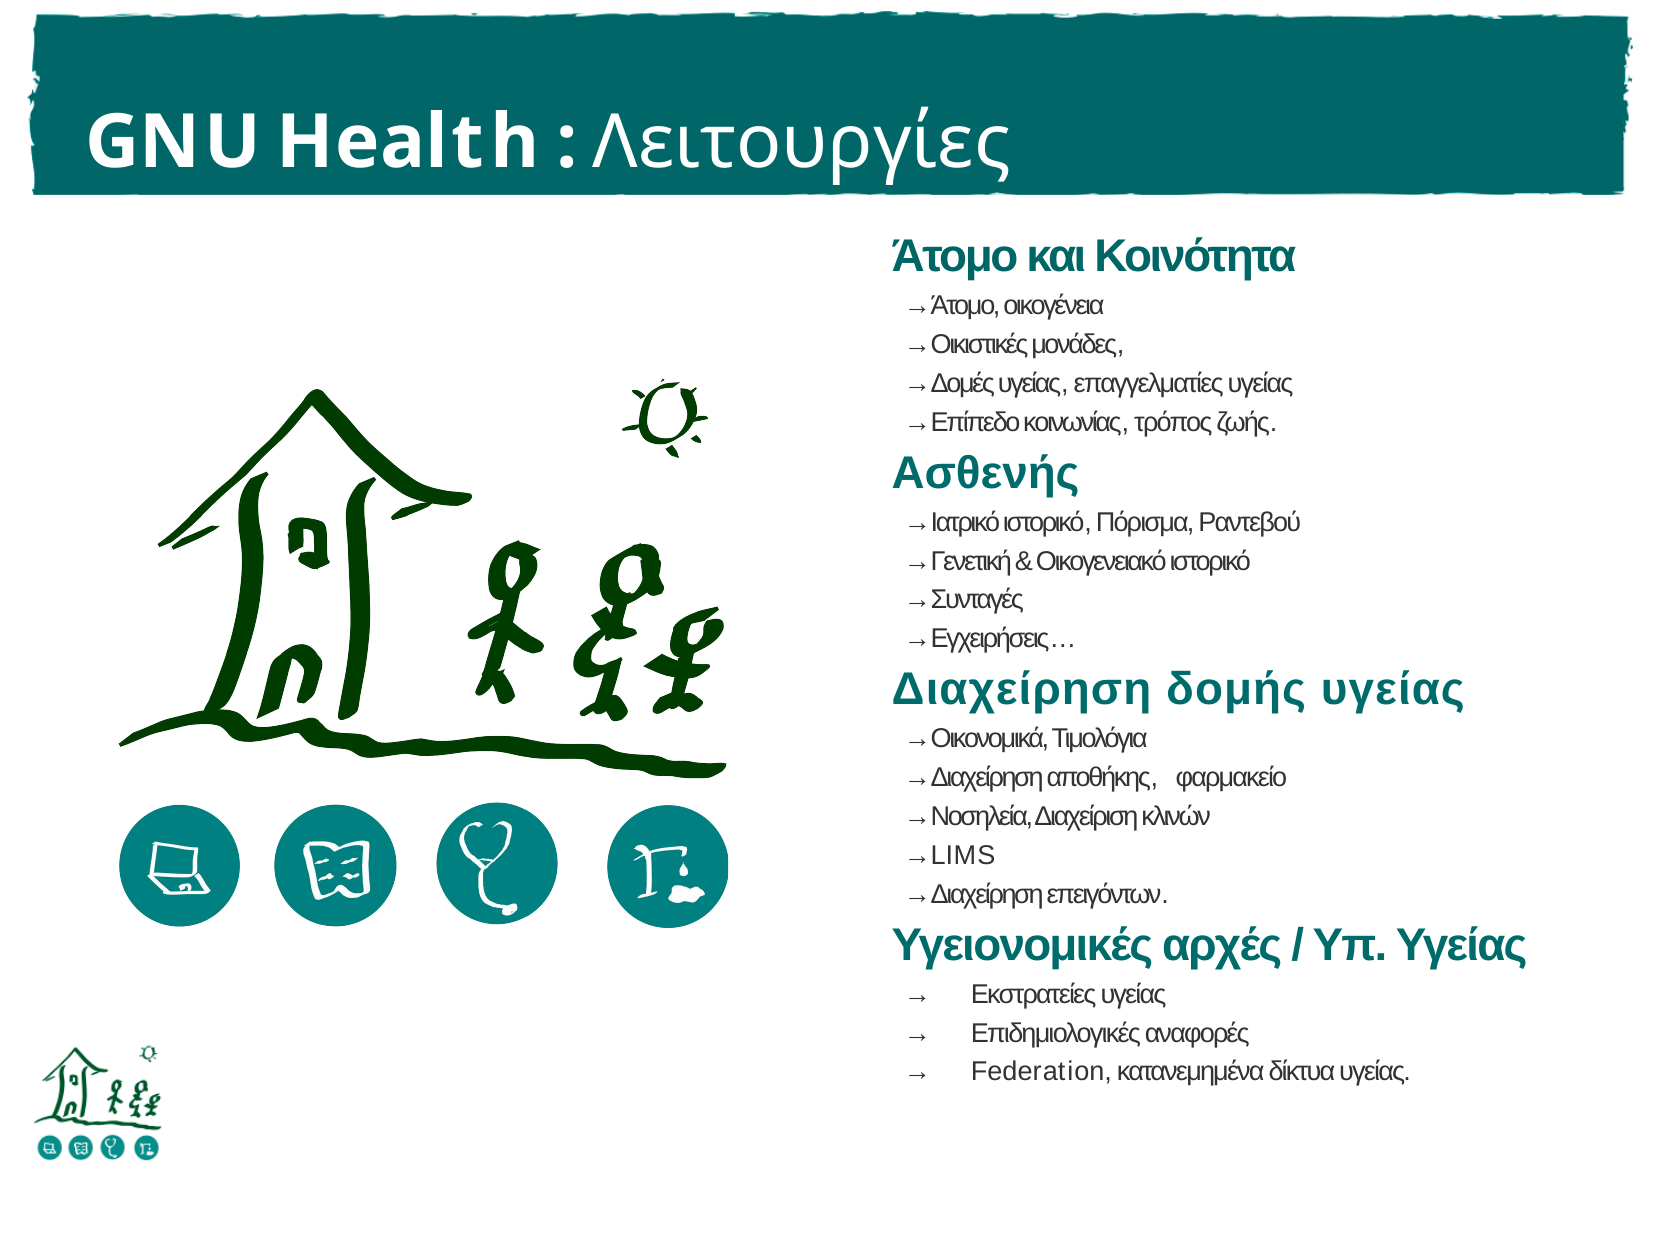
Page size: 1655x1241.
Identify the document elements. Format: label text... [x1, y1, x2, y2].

text_box Άτομο και Κοινότητα →Άτομο, οικογένεια →Οικιστικές μονάδες, →Δομές υγείας,επαγγελματίες υγείας →Επίπεδο κοινωνίας,τρόπος ζωής. Ασθενής →Ιατρικό ιστορικό, Πόρισμα, Ραντεβού →Γενετική & Οικογενειακό ιστορικό →Συνταγές →Εγχειρήσεις… Διαχείρηση δομής υγείας →Οικονομικά, Τιμολόγια →Διαχείρηση αποθήκης, φαρμακείο →Νοσηλεία, Διαχείριση κλινών →LIMS →Διαχείρηση επειγόντων. Υγειονομικές αρχές / Υπ. Υγείας →Εκστρατείες υγείας →Επιδημιολογικές αναφορές →Federation,κατανεμημένα δίκτυα υγείας. [889, 225, 1571, 1126]
title GNUHealth:Λειτουργίες [48, 74, 1607, 183]
text_box [118, 379, 728, 927]
picture [0, 0, 1654, 1211]
